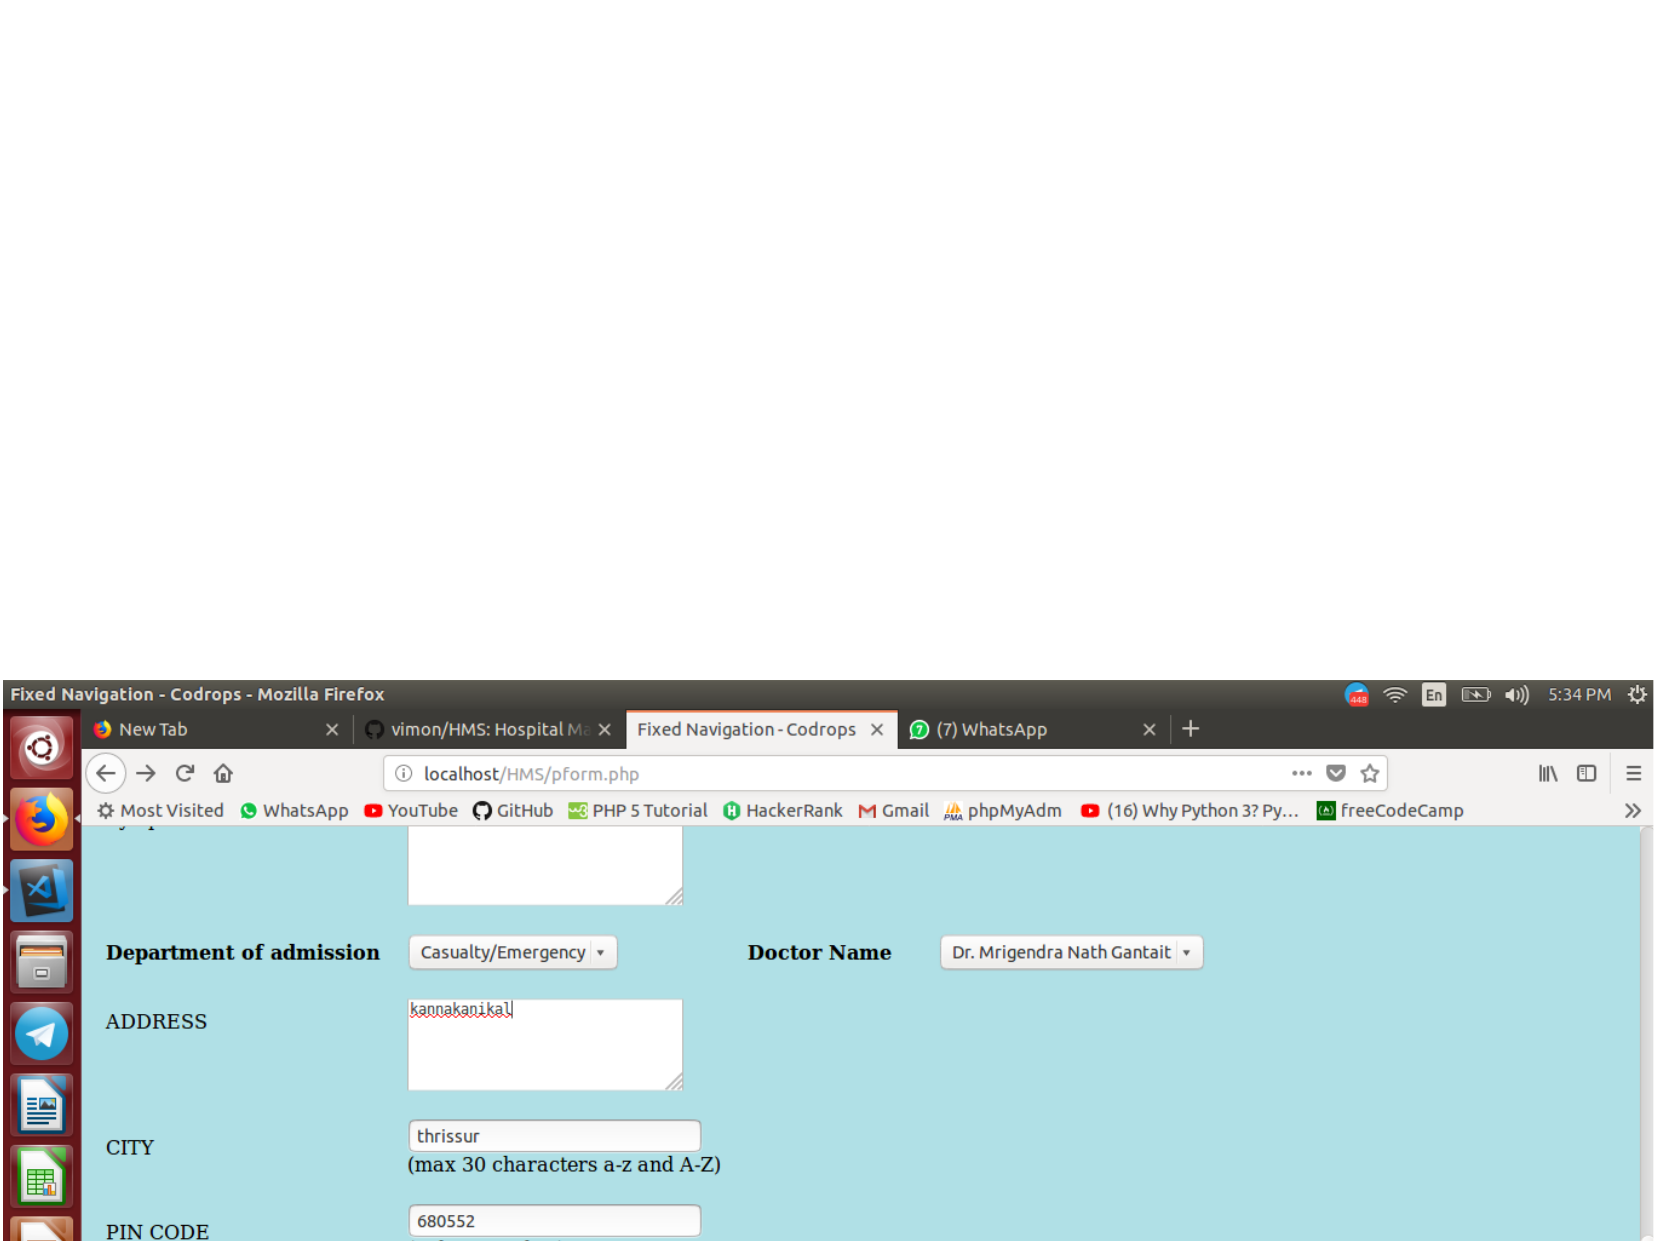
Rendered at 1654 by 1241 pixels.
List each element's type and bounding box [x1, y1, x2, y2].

picture [3, 680, 1654, 1241]
